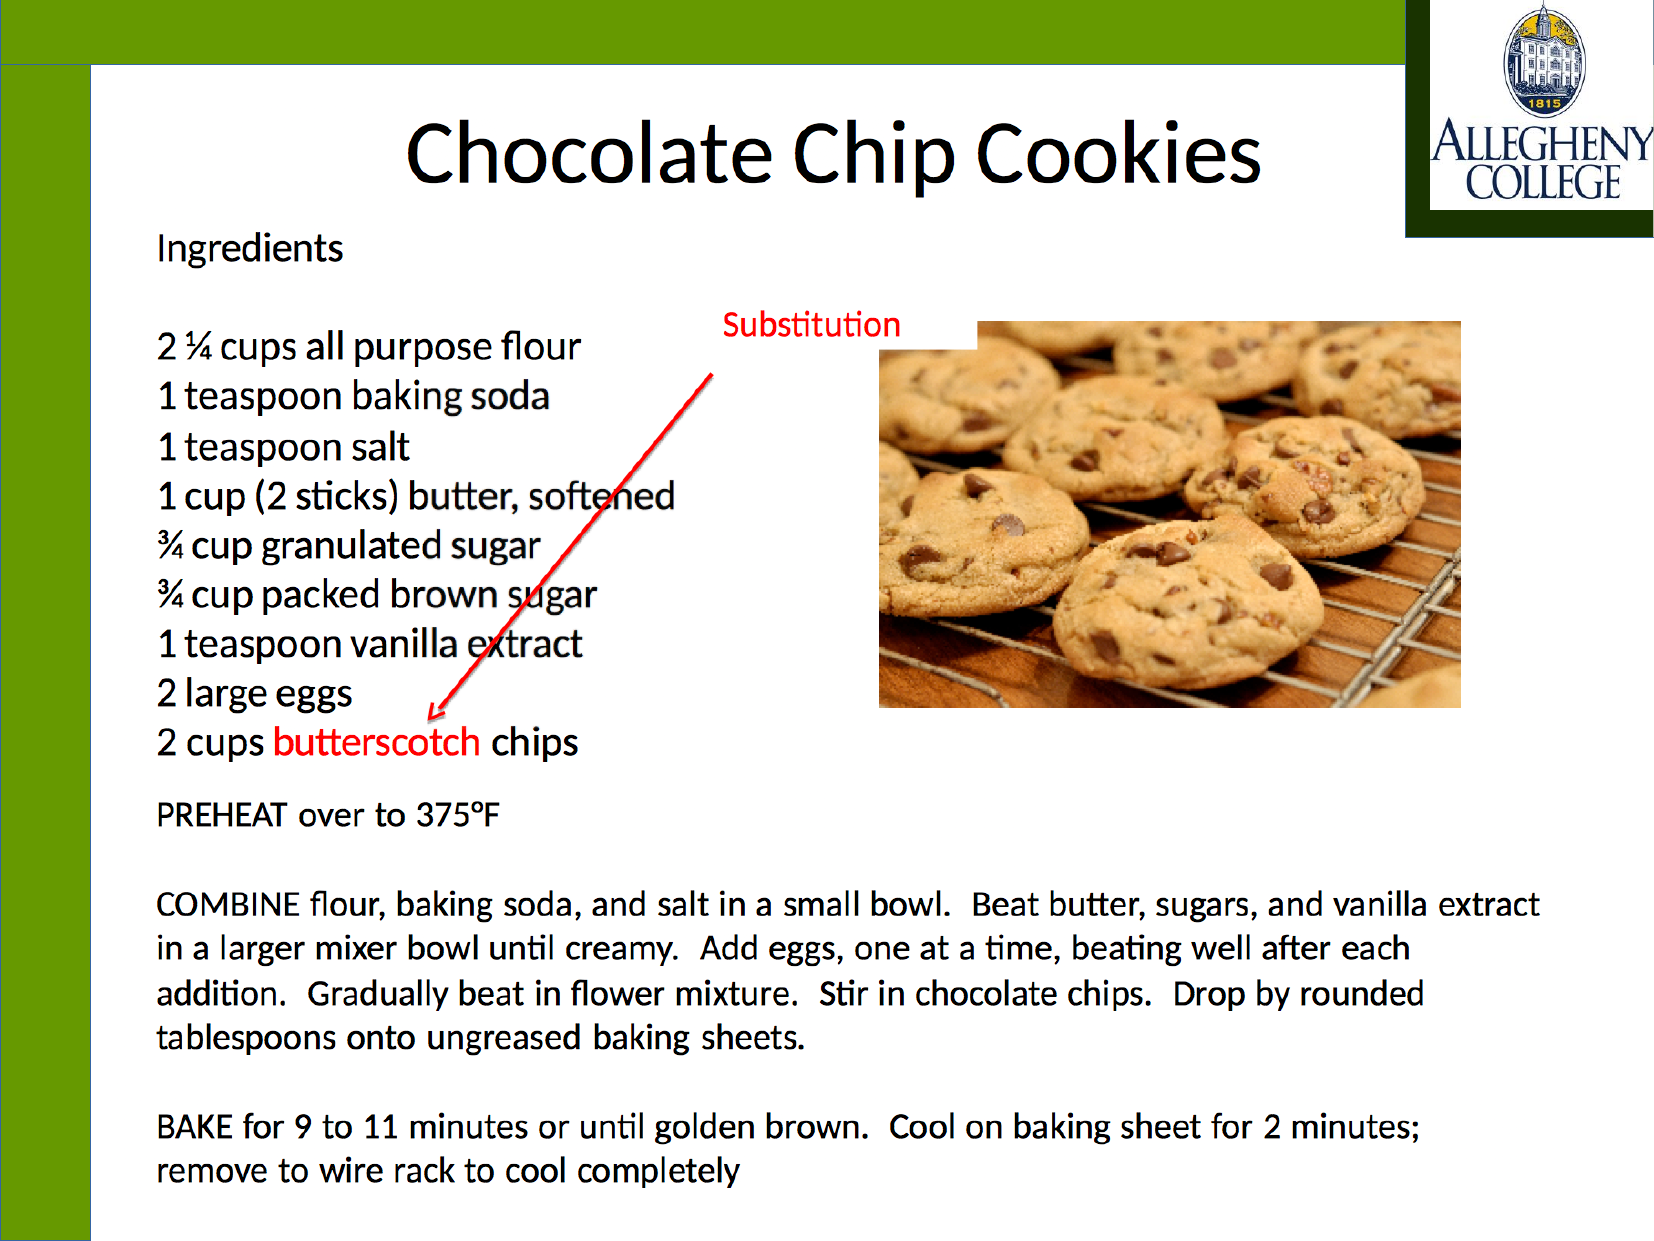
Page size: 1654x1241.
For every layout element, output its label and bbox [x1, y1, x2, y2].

text_box [0, 0, 1654, 1241]
picture [110, 100, 1555, 1194]
picture [1430, 0, 1654, 210]
